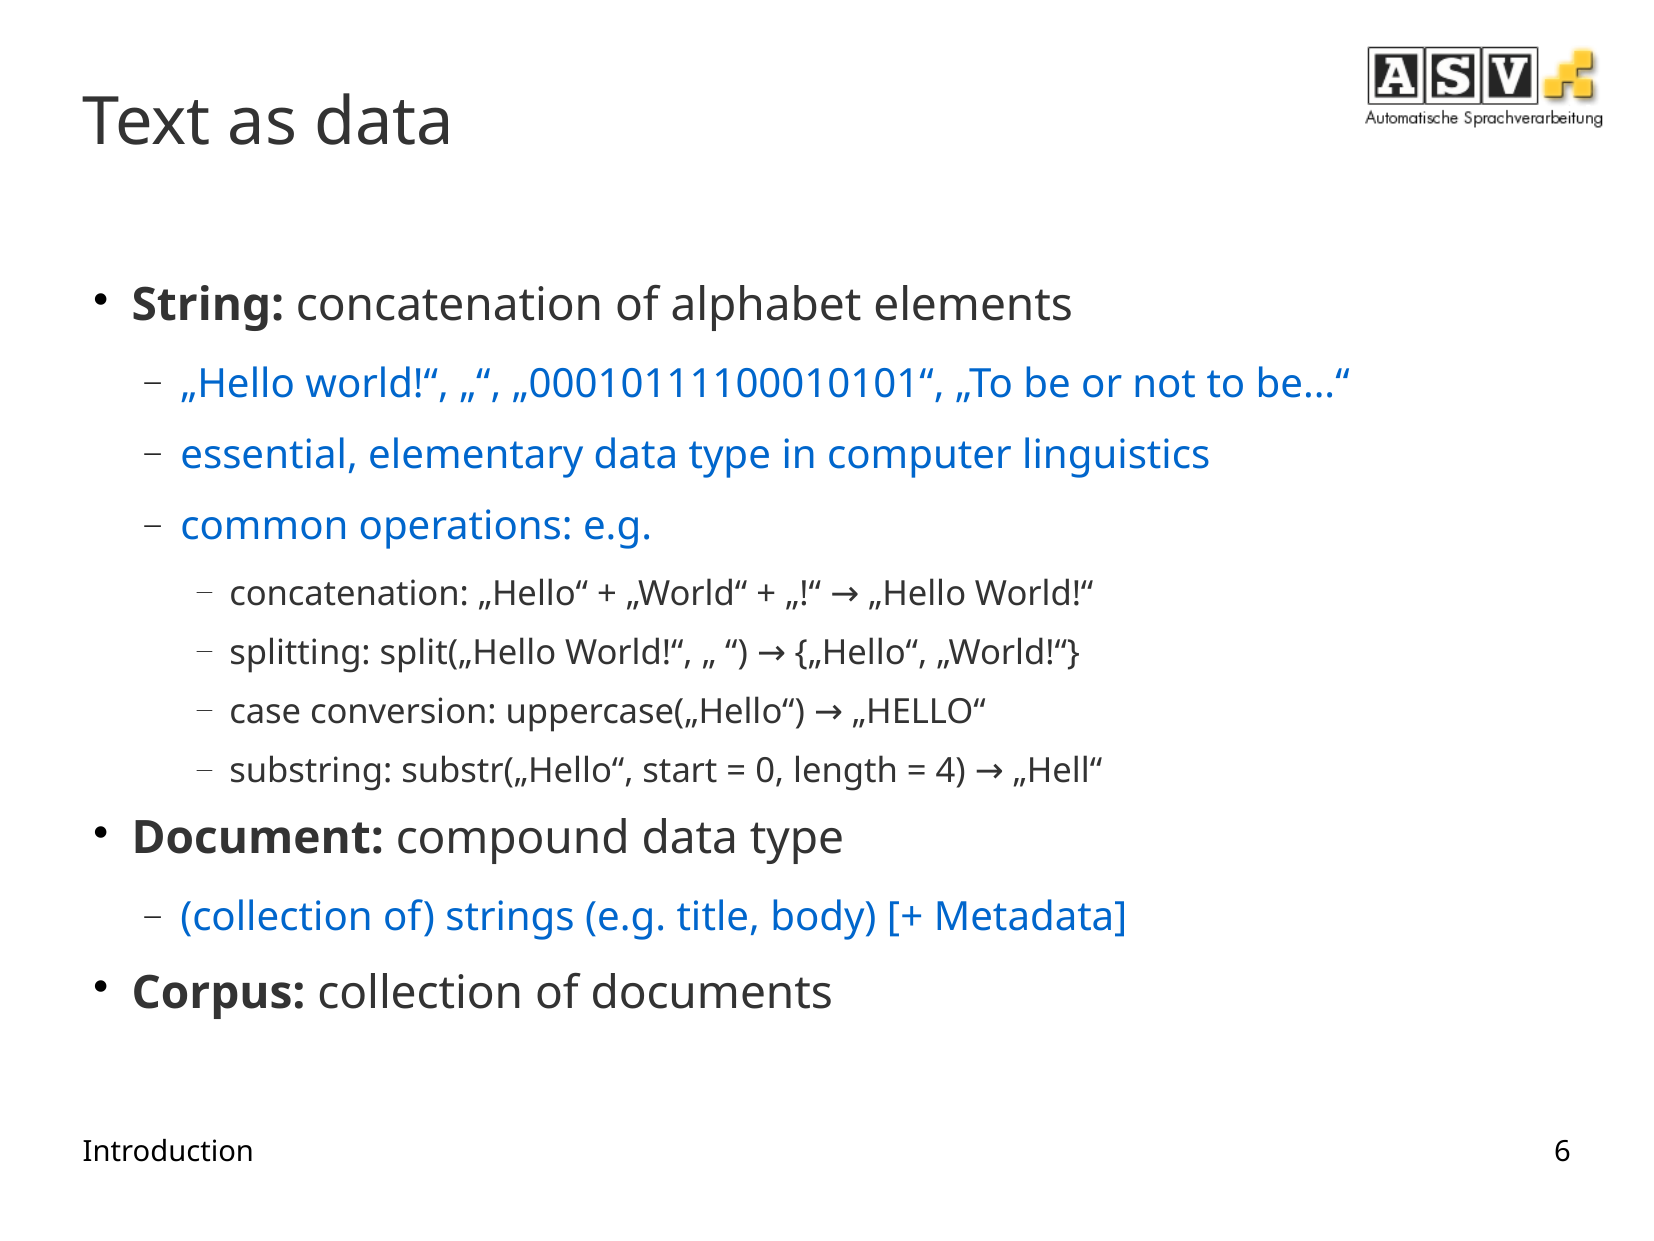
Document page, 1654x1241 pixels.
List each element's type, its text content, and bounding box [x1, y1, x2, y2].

title Text as data [82, 49, 1347, 189]
list String: concatenation of alphabet elements „Hello world!“, „“, „00010111100010101“, „To be or not to be...“ essential, elementary data type in computer linguistics common operations: e.g. concatenation: „Hello“ + „World“ + „!“ → „Hello World!“ splitting: split(„Hello World!“, „ “) → {„Hello“, „World!“} case conversion: uppercase(„Hello“) → „HELLO“ substring: substr(„Hello“, start = 0, length = 4) → „Hell“ Document: compound data type (collection of) strings (e.g. title, body) [+ Metadata] Corpus: collection of documents [82, 271, 1538, 1028]
picture [1364, 43, 1605, 129]
